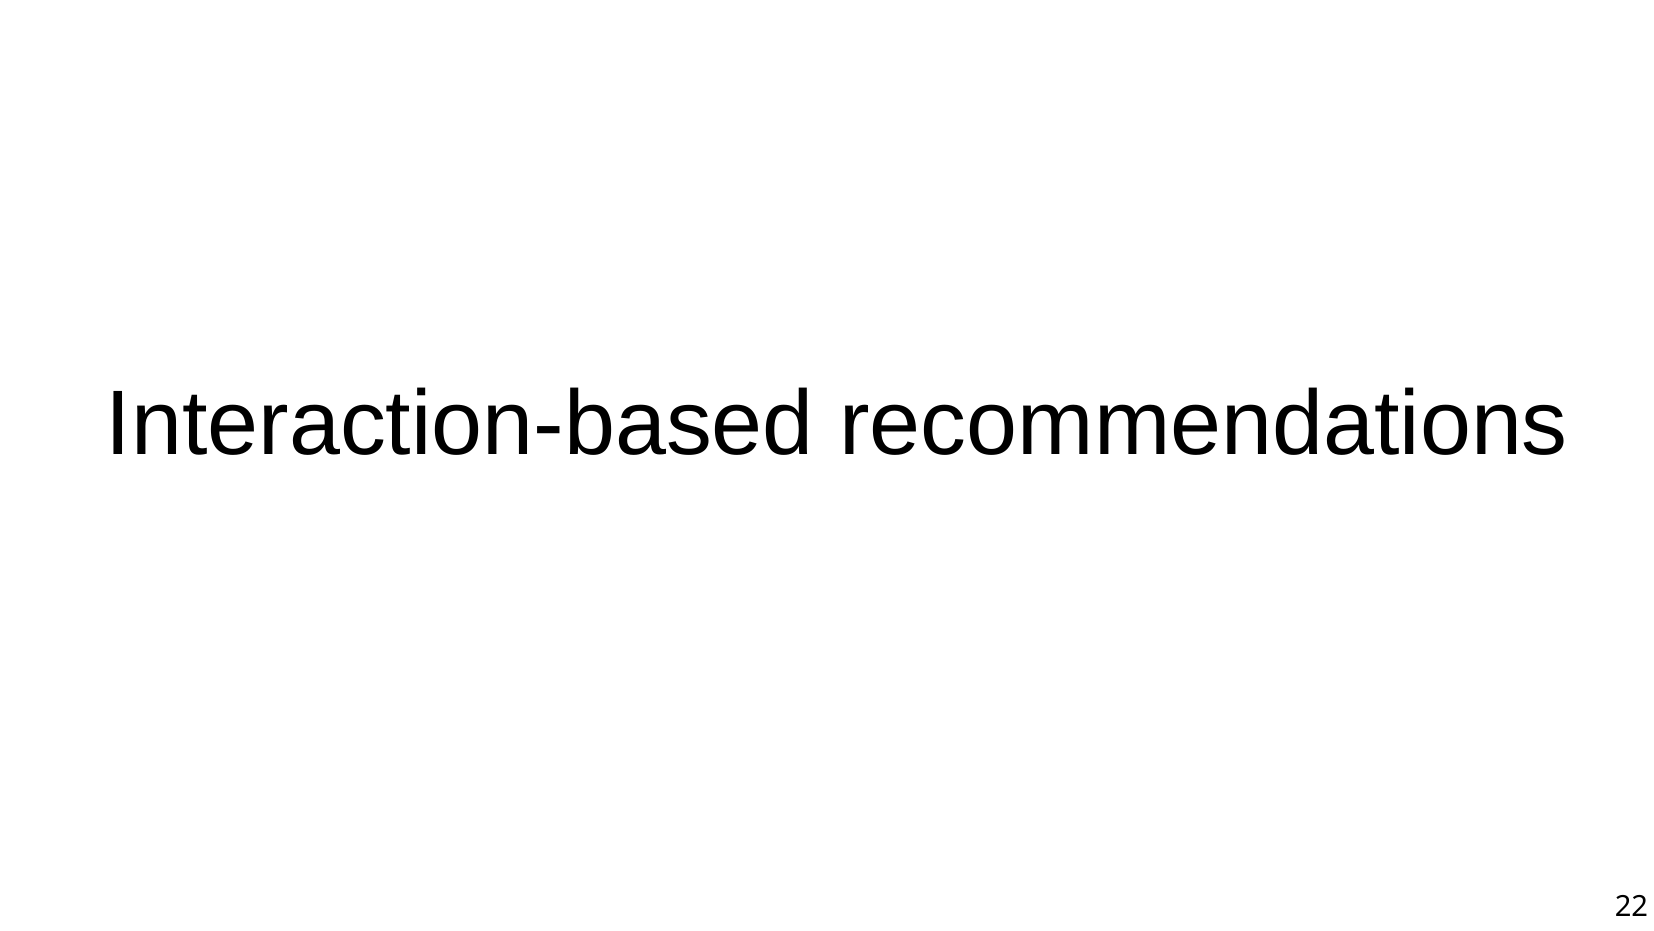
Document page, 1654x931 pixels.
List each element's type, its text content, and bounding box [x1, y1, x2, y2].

title Interaction-based recommendations [93, 345, 1582, 501]
